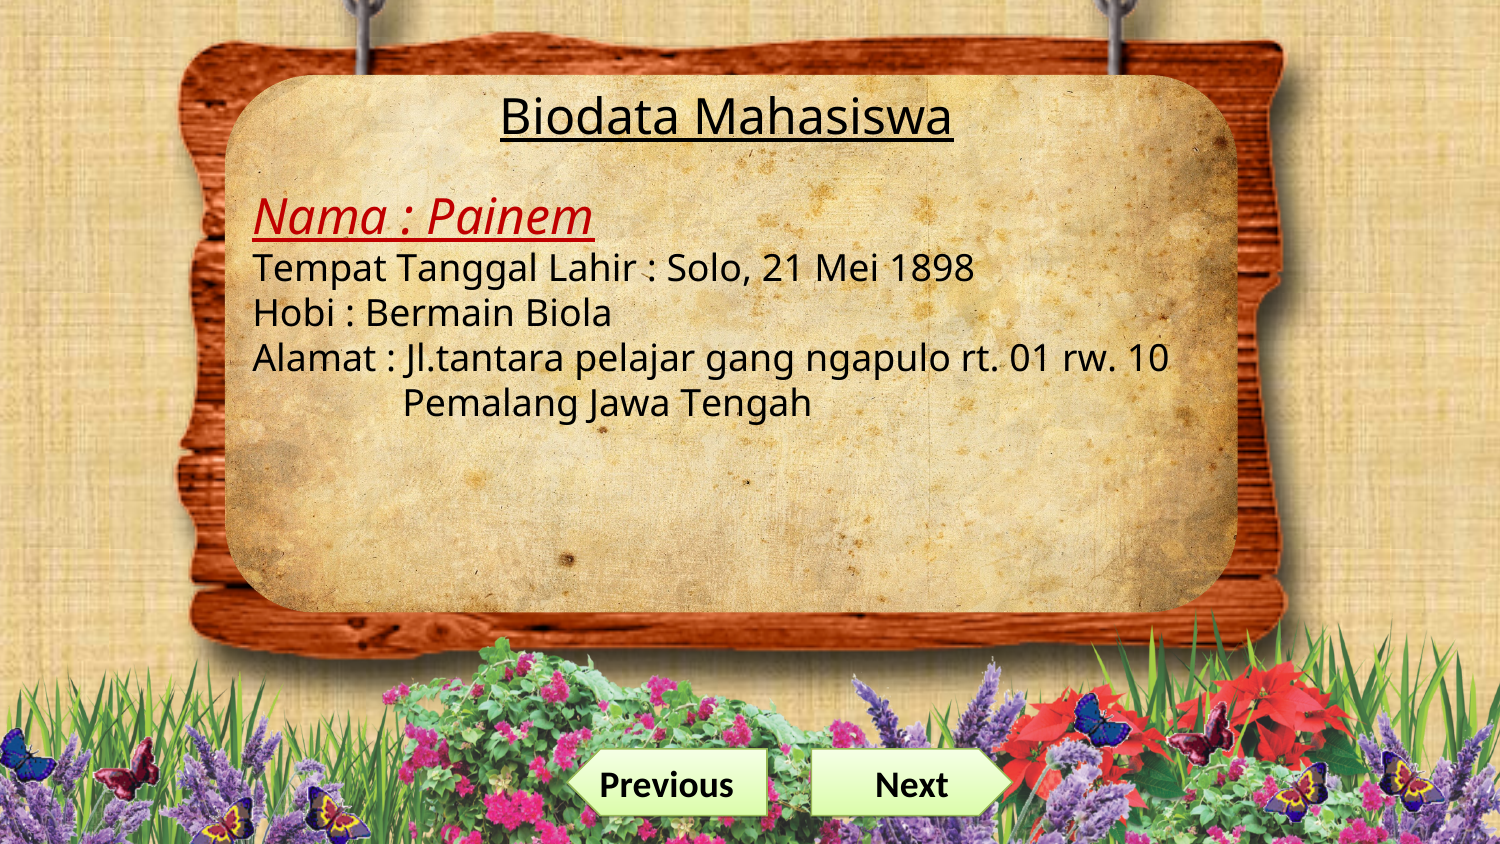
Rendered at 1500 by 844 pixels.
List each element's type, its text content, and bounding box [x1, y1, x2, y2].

text_box Biodata Mahasiswa [484, 76, 969, 153]
text_box Nama : Painem Tempat Tanggal Lahir : Solo, 21 Mei 1898 Hobi : Bermain Biola Alamat : Jl.tantara pelajar gang ngapulo rt. 01 rw. 10 Pemalang Jawa Tengah [237, 176, 1285, 433]
text_box Next [811, 748, 1013, 816]
text_box [224, 74, 1238, 530]
picture [0, 0, 1500, 844]
text_box Previous [566, 748, 768, 816]
